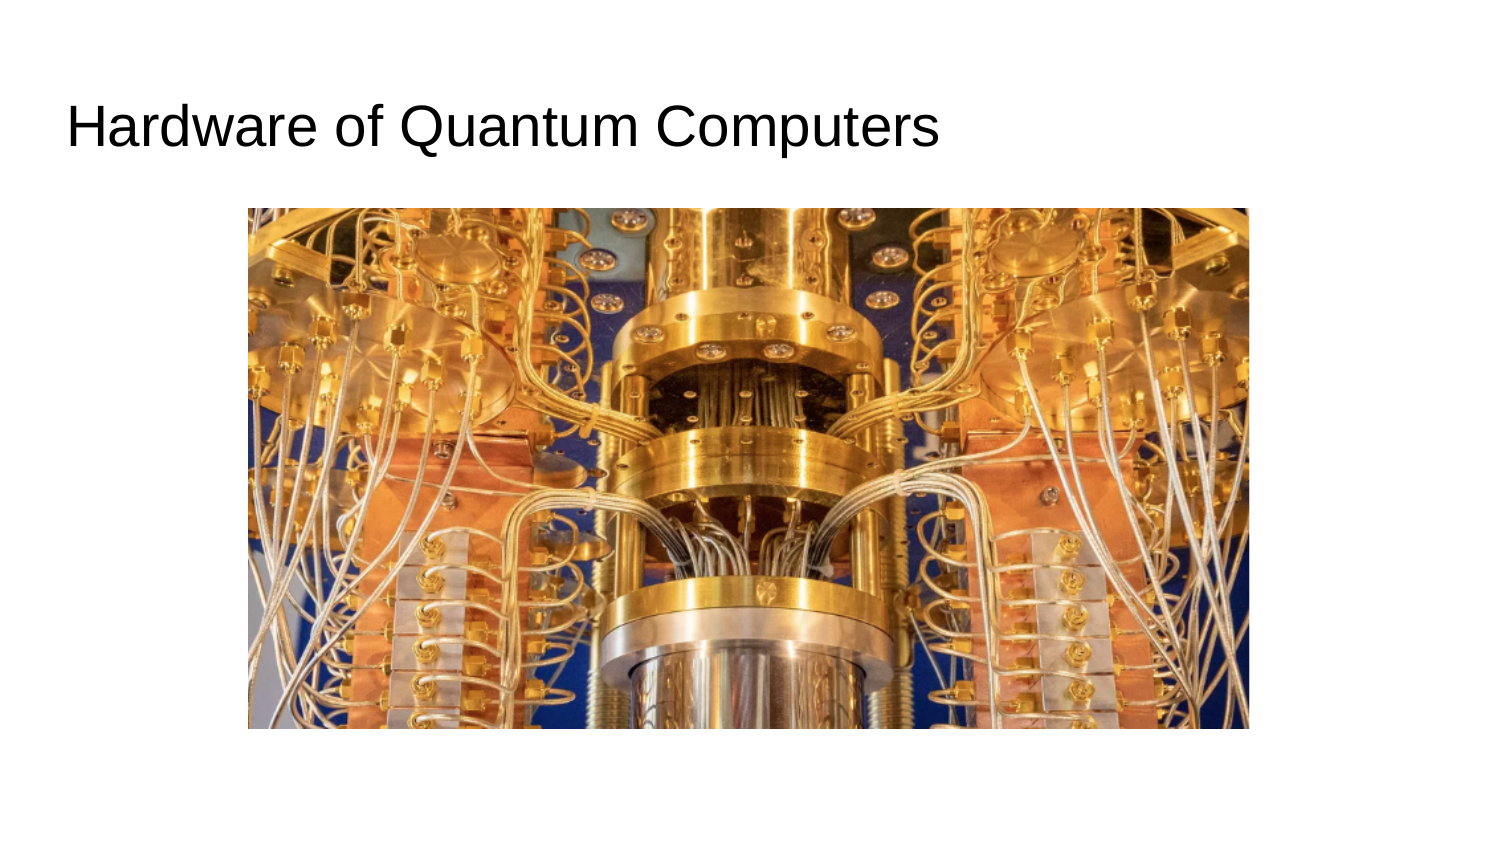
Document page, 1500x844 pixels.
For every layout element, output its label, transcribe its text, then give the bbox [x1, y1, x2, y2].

picture [248, 208, 1252, 729]
title Hardware of Quantum Computers [51, 72, 1449, 167]
